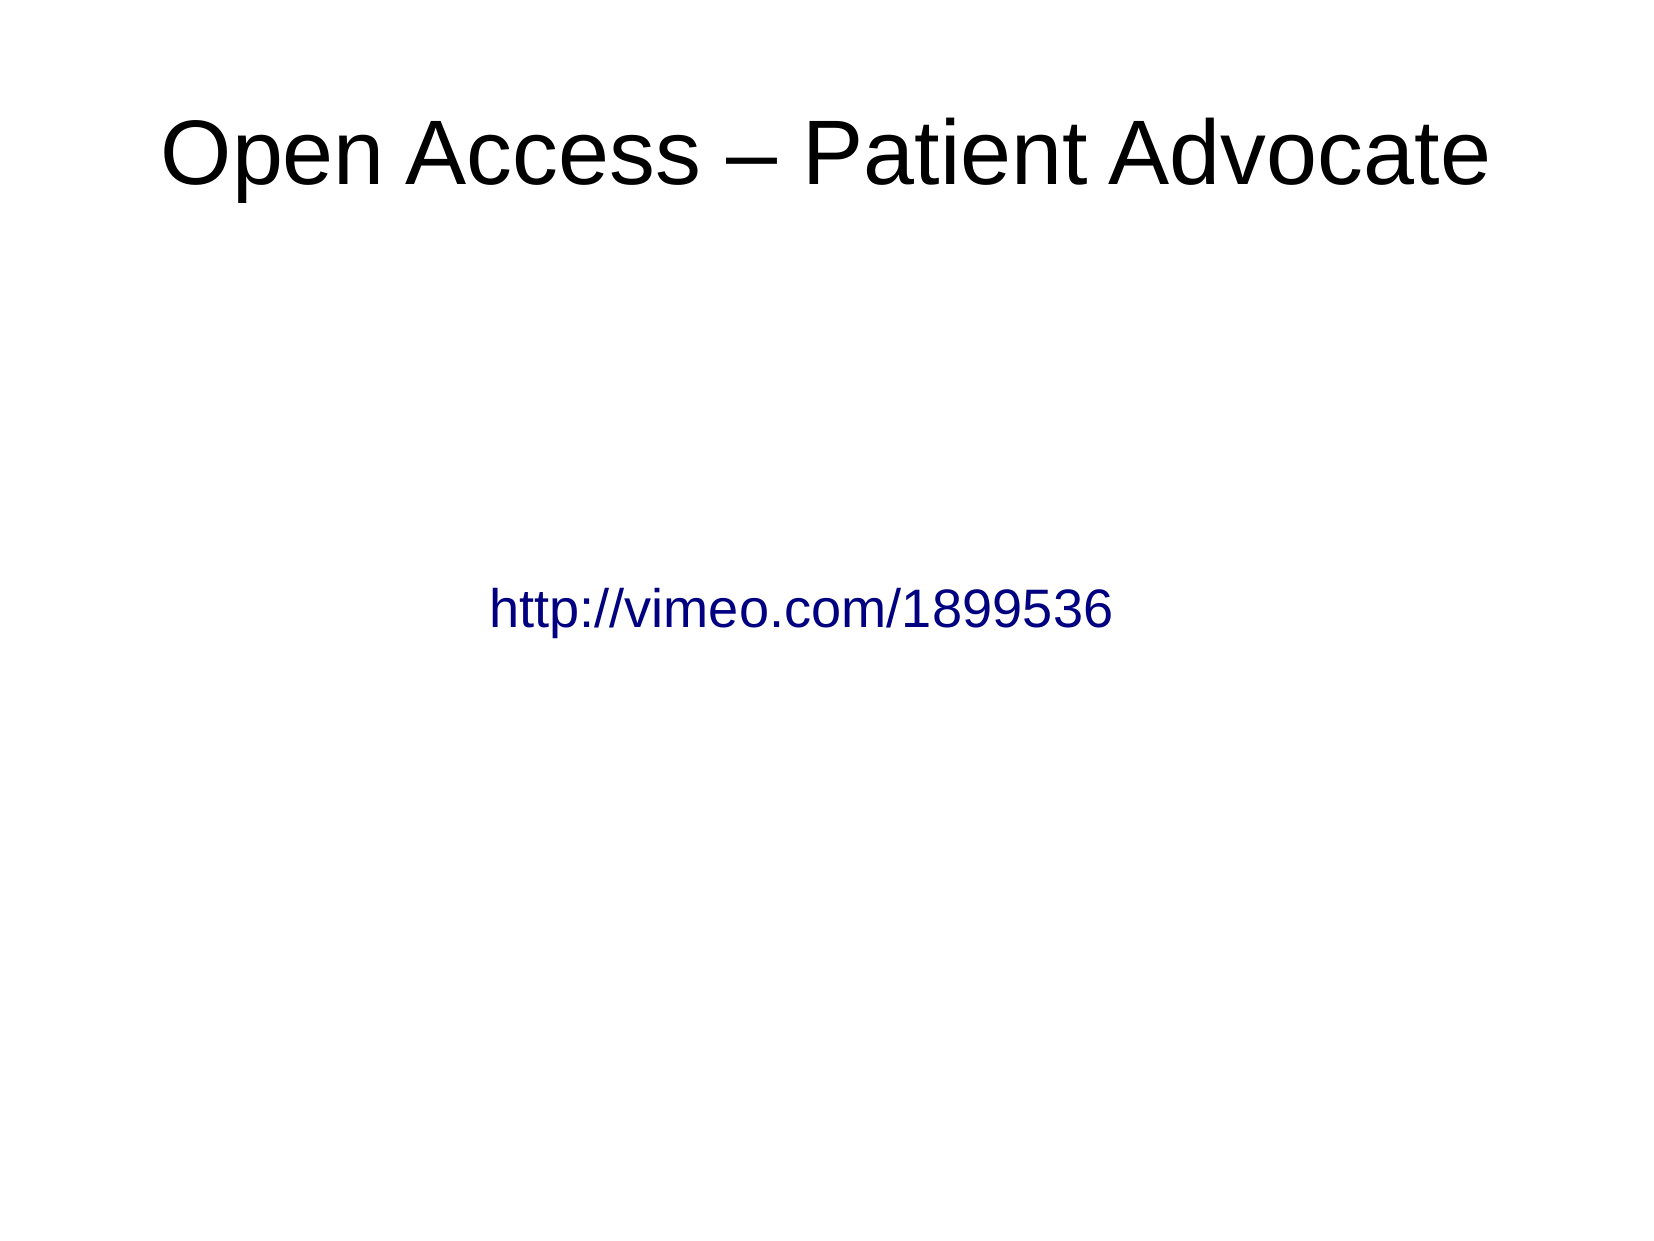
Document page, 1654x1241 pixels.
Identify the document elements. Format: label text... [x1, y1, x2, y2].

title Open Access – Patient Advocate [82, 49, 1571, 257]
text_box http://vimeo.com/1899536 [290, 571, 1329, 647]
